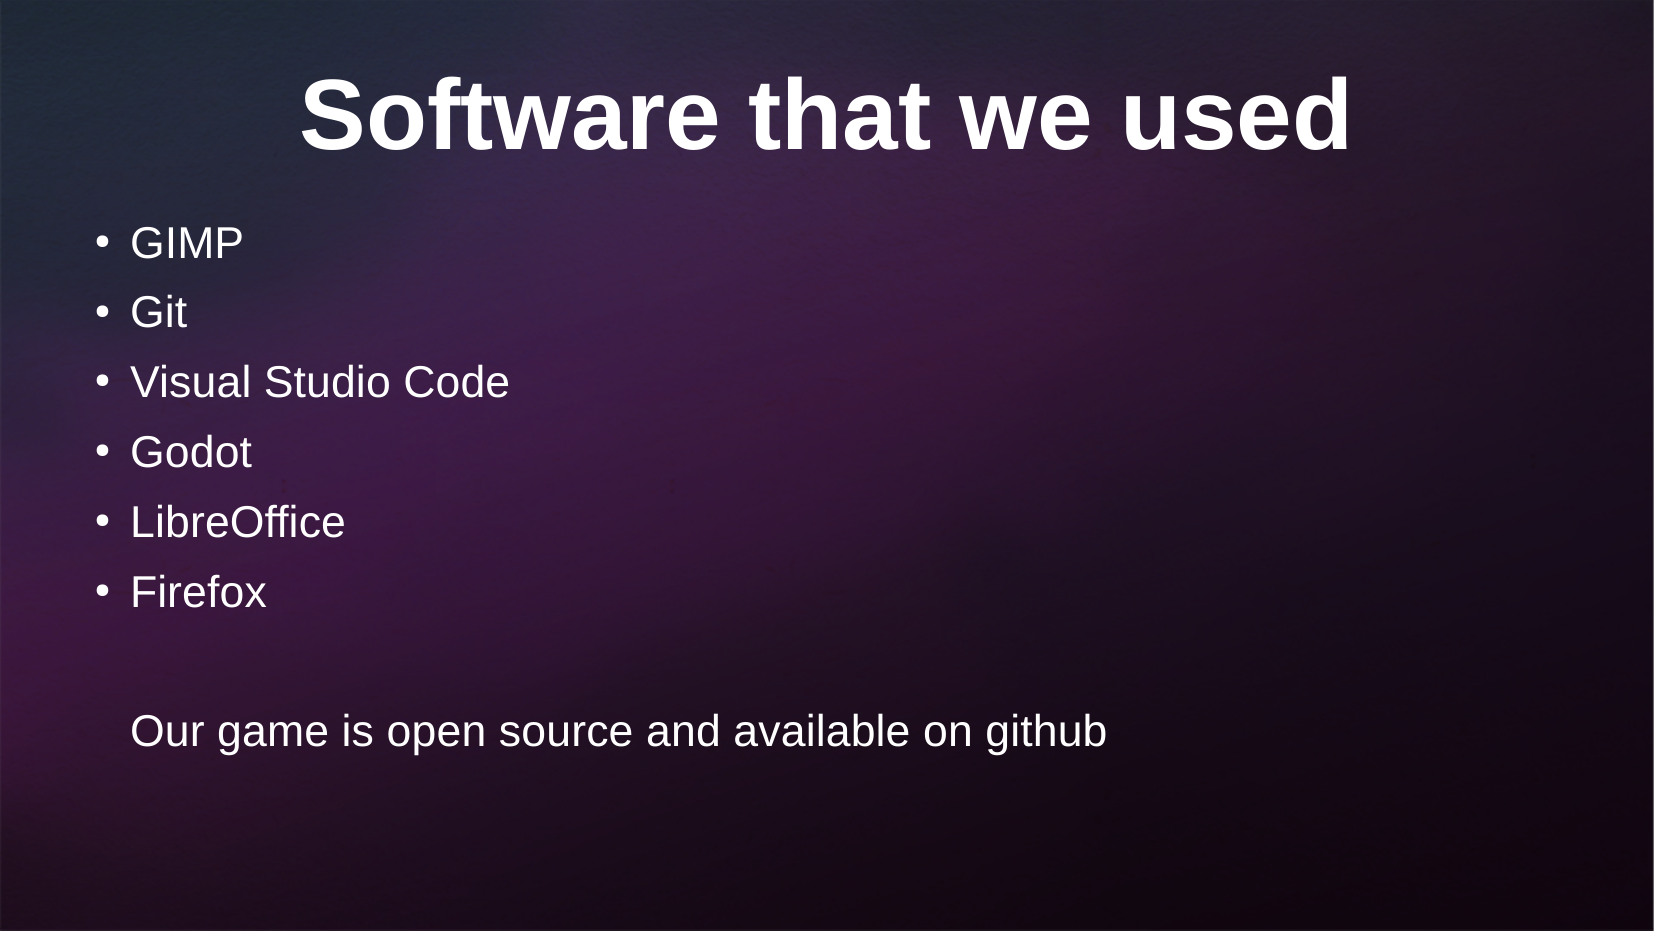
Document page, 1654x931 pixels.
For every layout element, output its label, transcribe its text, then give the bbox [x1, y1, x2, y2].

list GIMP Git Visual Studio Code Godot LibreOffice Firefox Our game is open source and available on github [82, 217, 1571, 758]
title Software that we used [82, 37, 1571, 193]
picture [0, 0, 1654, 931]
